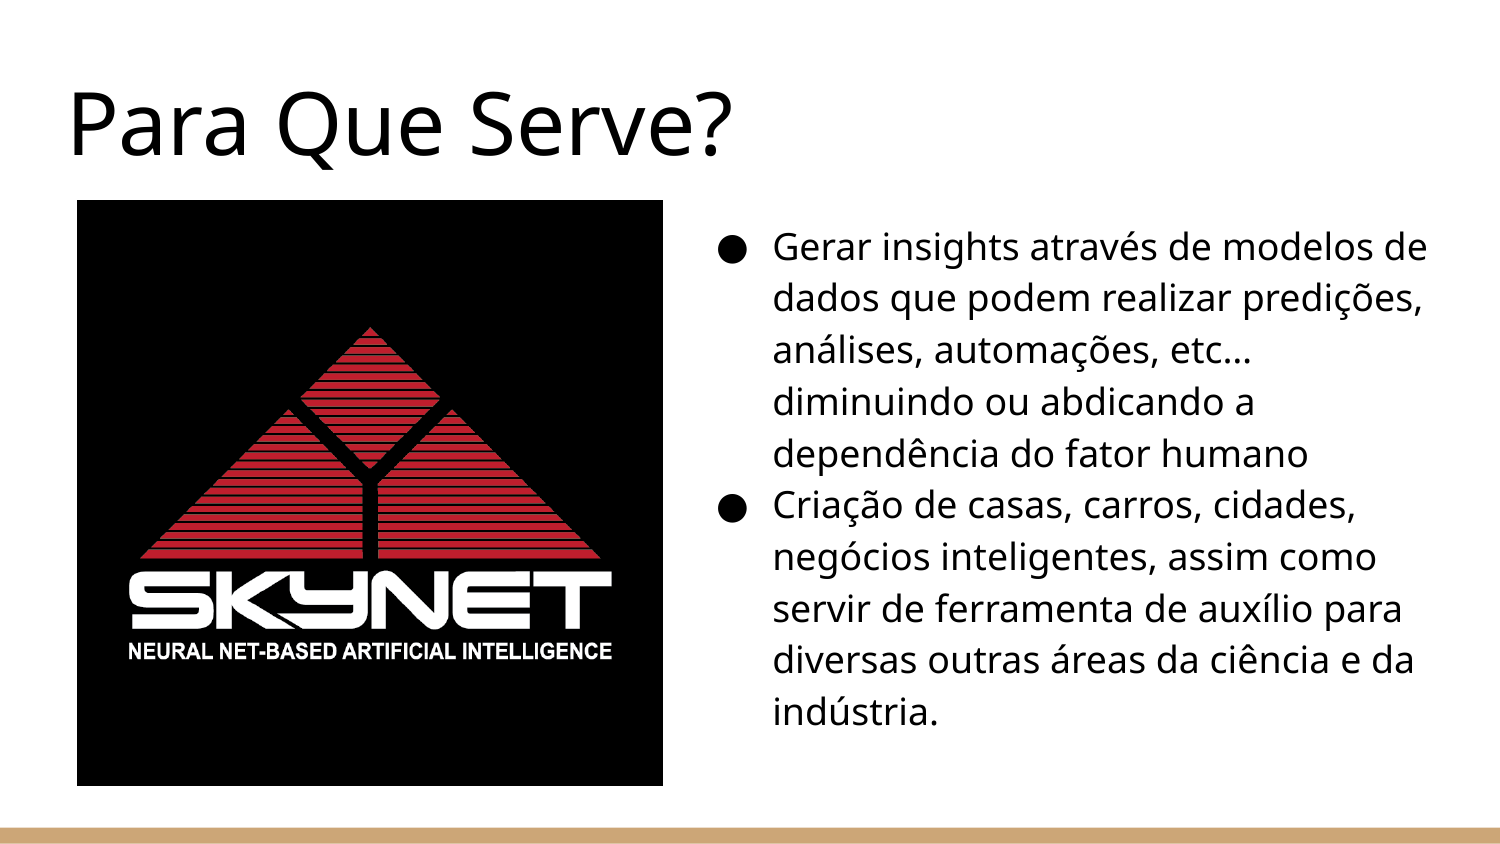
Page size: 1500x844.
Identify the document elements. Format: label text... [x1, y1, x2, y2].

list Gerar insights através de modelos de dados que podem realizar predições, análises, automações, etc… diminuindo ou abdicando a dependência do fator humano Criação de casas, carros, cidades, negócios inteligentes, assim como servir de ferramenta de auxílio para diversas outras áreas da ciência e da indústria. [682, 200, 1449, 752]
title Para Que Serve? [51, 51, 1449, 189]
picture [77, 200, 663, 786]
